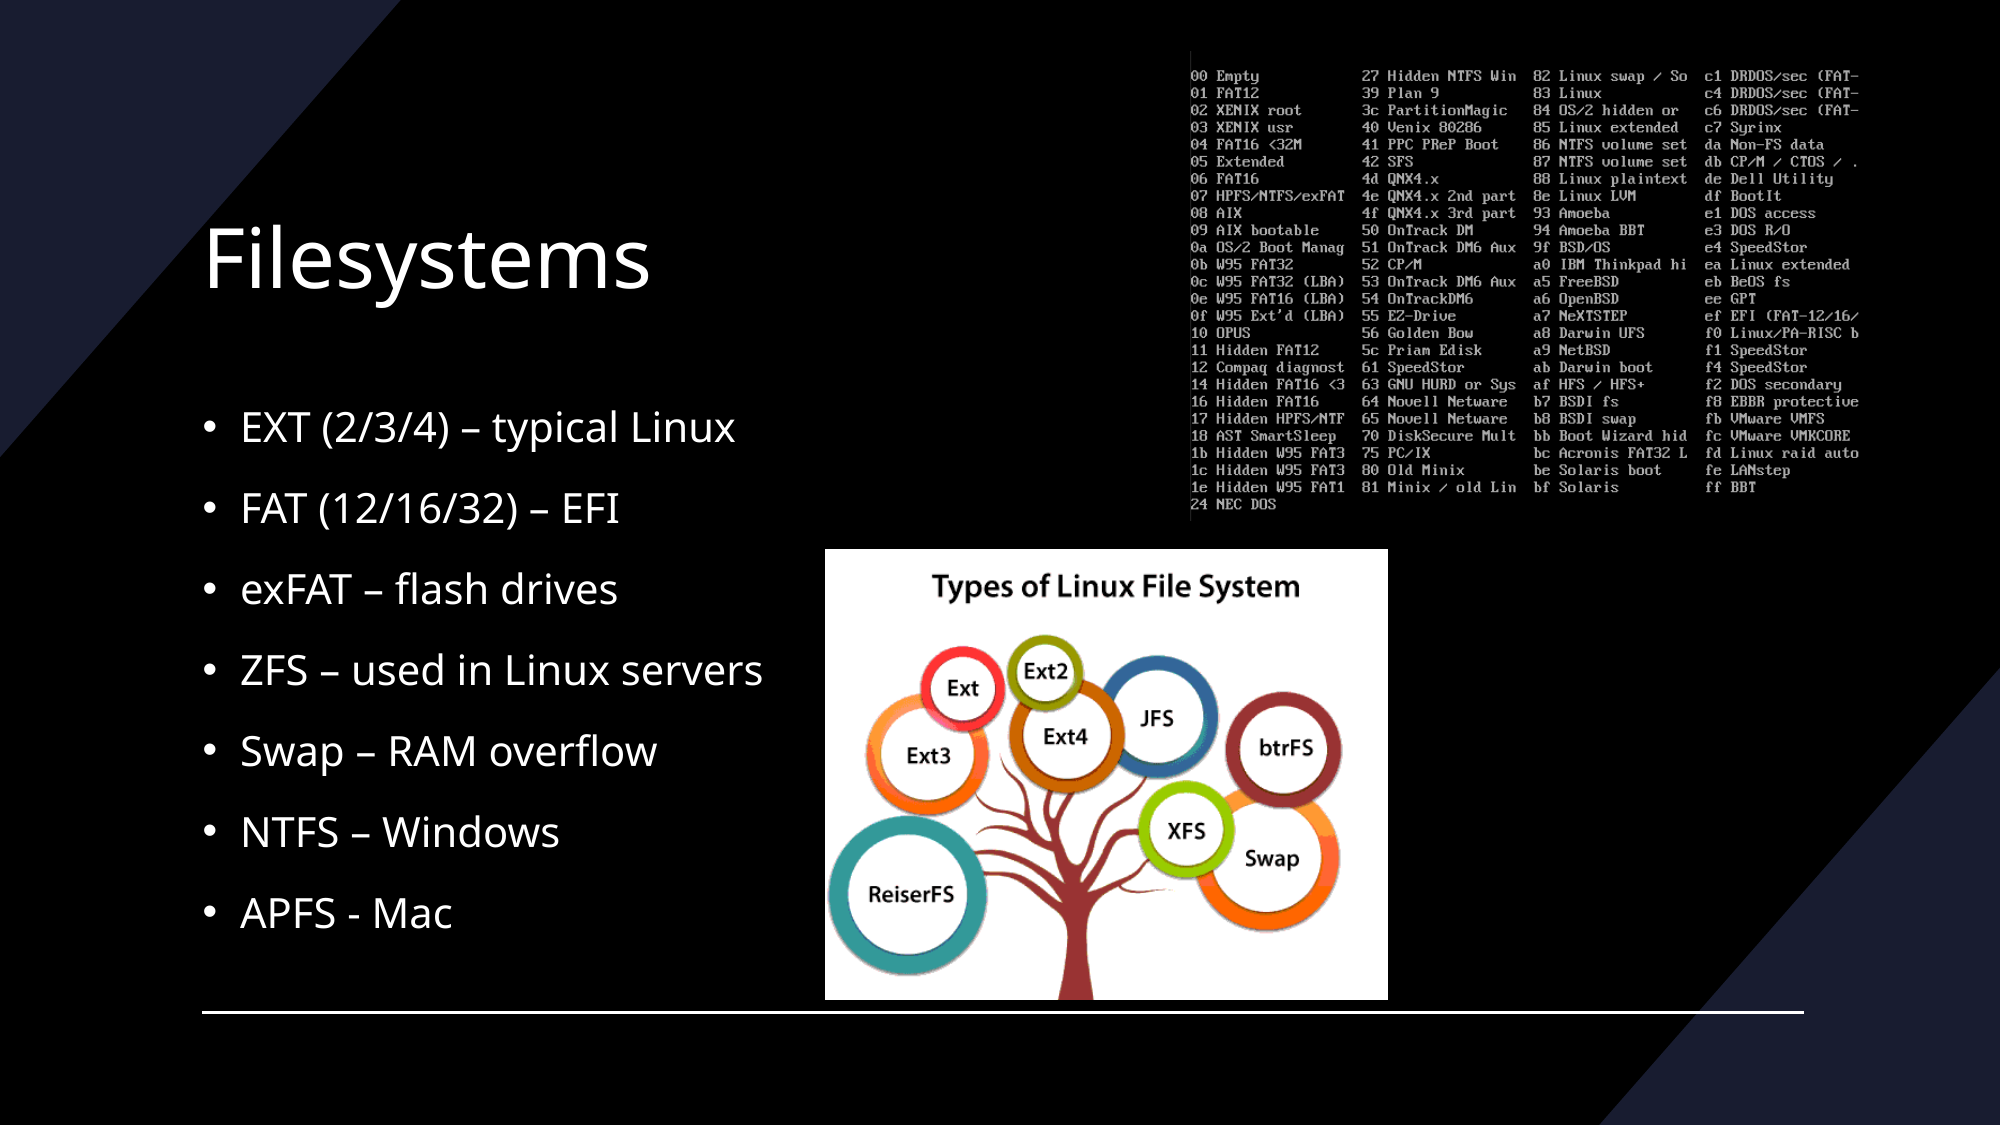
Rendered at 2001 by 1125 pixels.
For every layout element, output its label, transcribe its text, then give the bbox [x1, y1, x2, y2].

title Filesystems [187, 143, 1190, 367]
list EXT (2/3/4) – typical Linux FAT (12/16/32) – EFI exFAT – flash drives ZFS – used in Linux servers Swap – RAM overflow NTFS – Windows APFS - Mac [187, 383, 975, 967]
picture [825, 549, 1388, 1000]
picture [1190, 51, 1884, 521]
